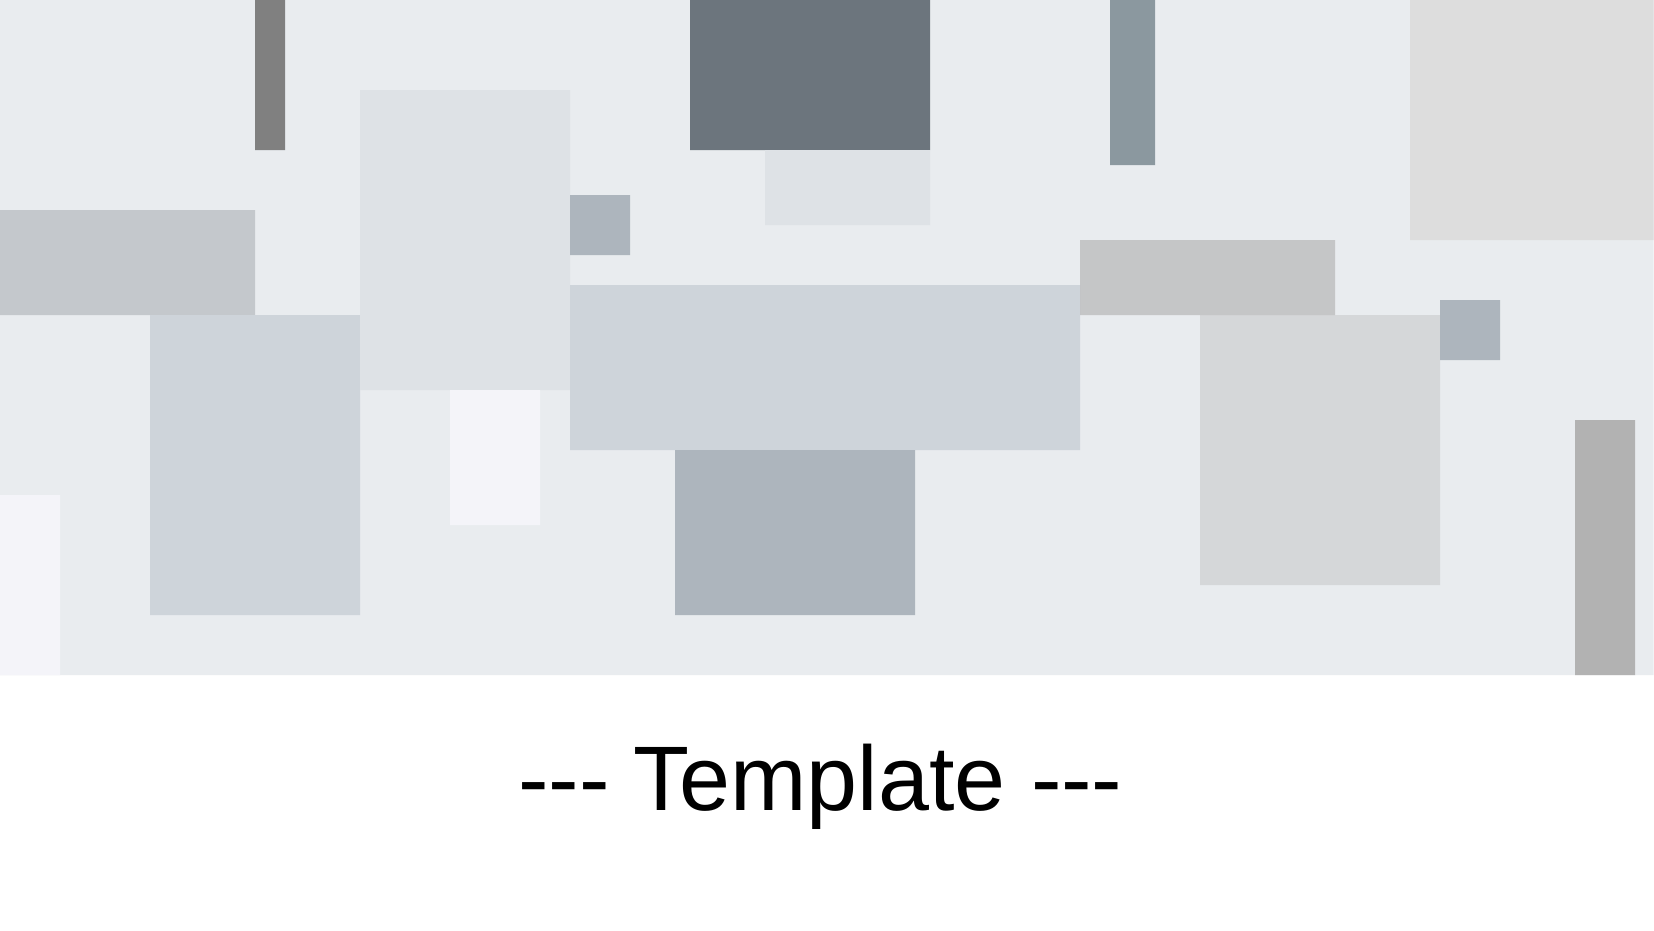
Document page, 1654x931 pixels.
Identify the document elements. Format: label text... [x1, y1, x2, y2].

title --- Template --- [76, 701, 1565, 857]
